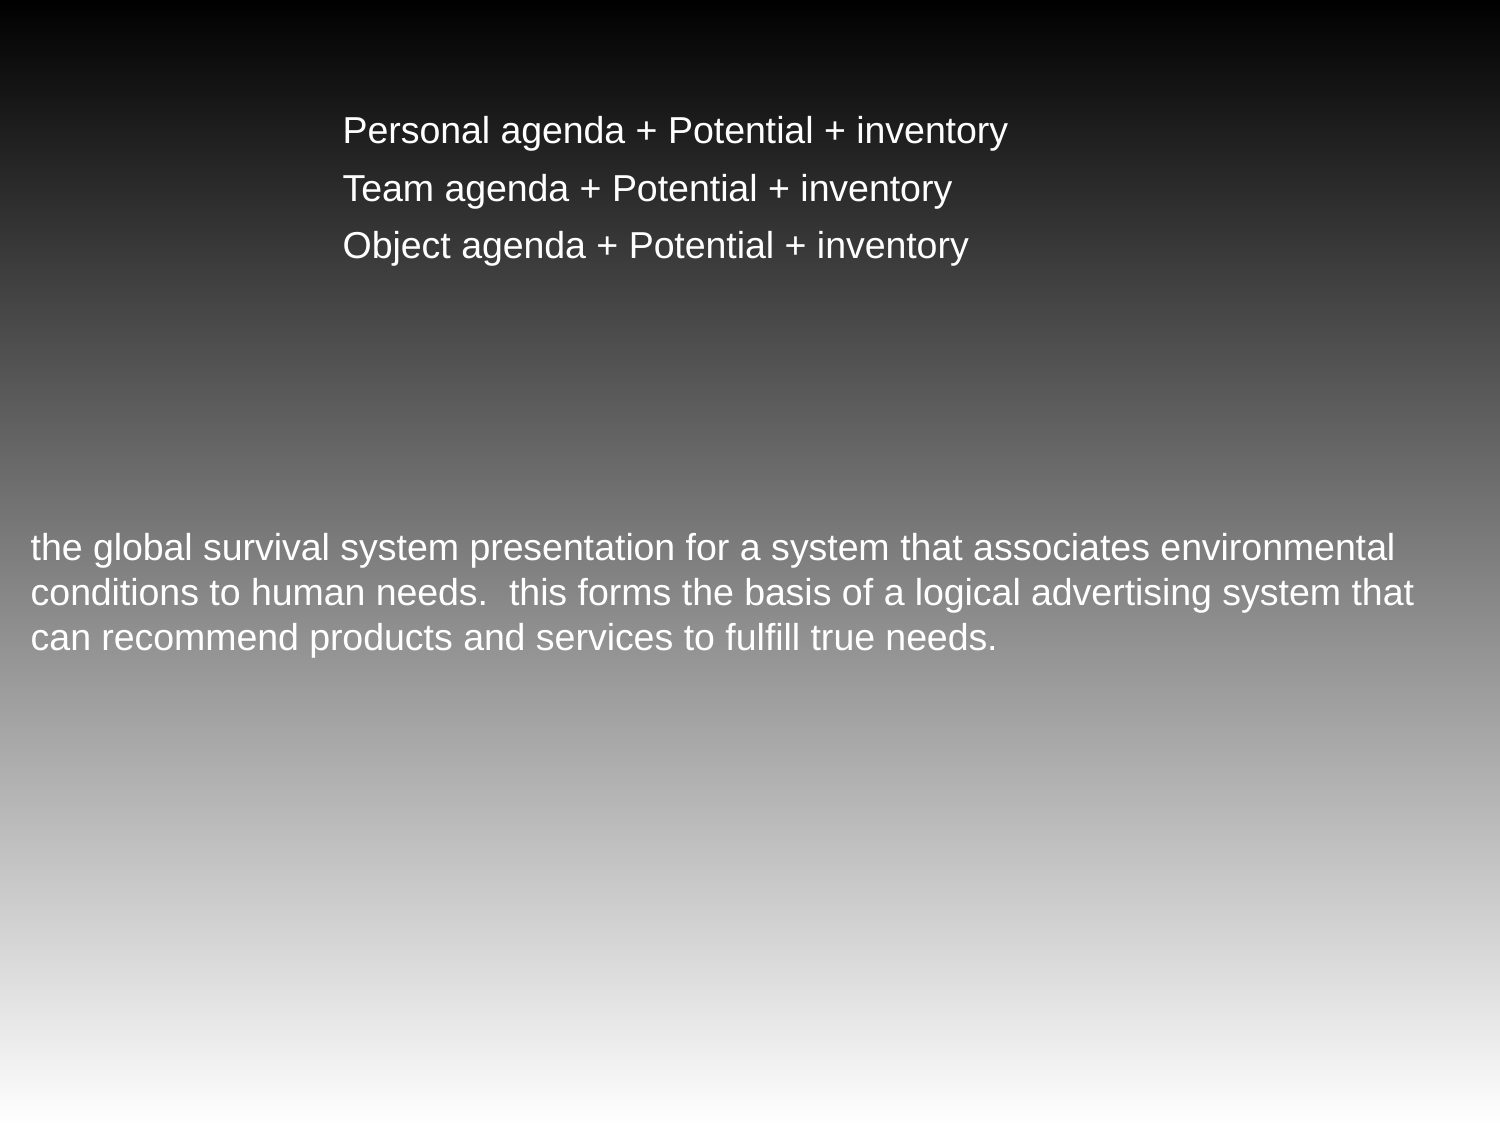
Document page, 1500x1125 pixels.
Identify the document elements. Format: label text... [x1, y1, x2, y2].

list Personal agenda + Potential + inventory Team agenda + Potential + inventory Object agenda + Potential + inventory [327, 91, 1062, 295]
text_box the global survival system presentation for a system that associates environmental conditions to human needs. this forms the basis of a logical advertising system that can recommend products and services to fulfill true needs. [15, 345, 1462, 814]
